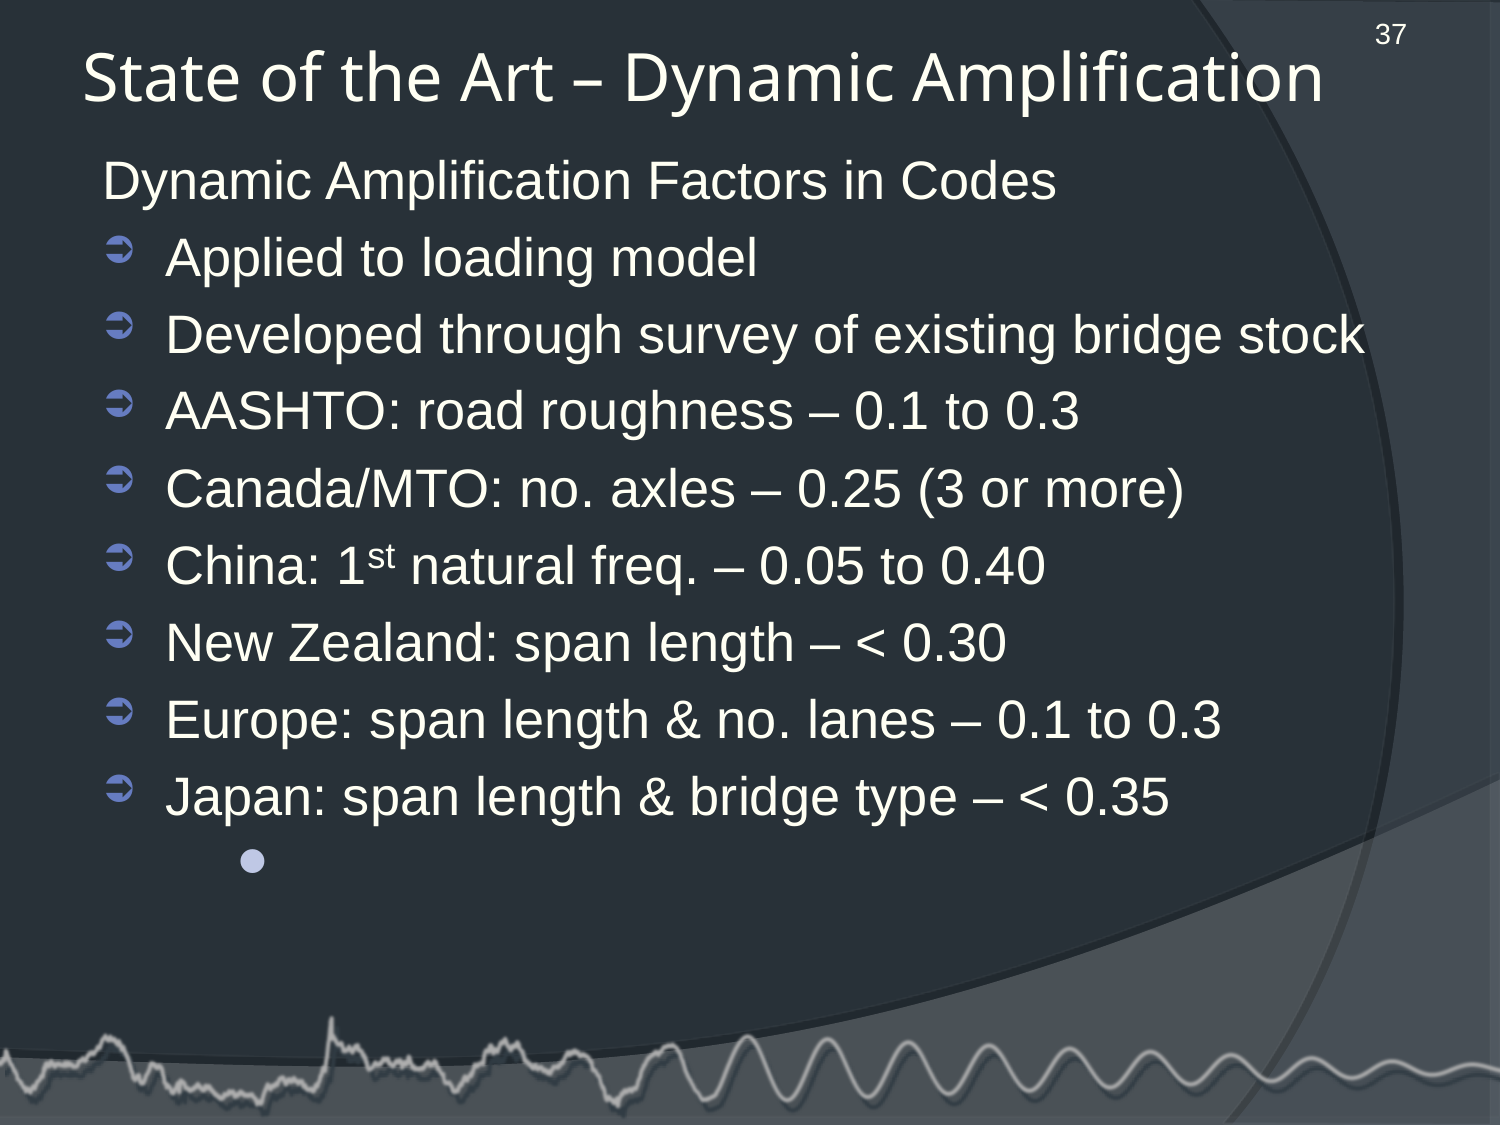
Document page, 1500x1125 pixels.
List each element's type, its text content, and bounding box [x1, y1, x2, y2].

text_box <number> [1374, 0, 1500, 60]
list Dynamic Amplification Factors in Codes Applied to loading model Developed through survey of existing bridge stock AASHTO: road roughness – 0.1 to 0.3 Canada/MTO: no. axles – 0.25 (3 or more) China: 1st natural freq. – 0.05 to 0.40 New Zealand: span length – < 0.30 Europe: span length & no. lanes – 0.1 to 0.3 Japan: span length & bridge type – < 0.35 [75, 149, 1463, 1005]
picture [0, 987, 1500, 1125]
title State of the Art – Dynamic Amplification [75, 24, 1426, 125]
